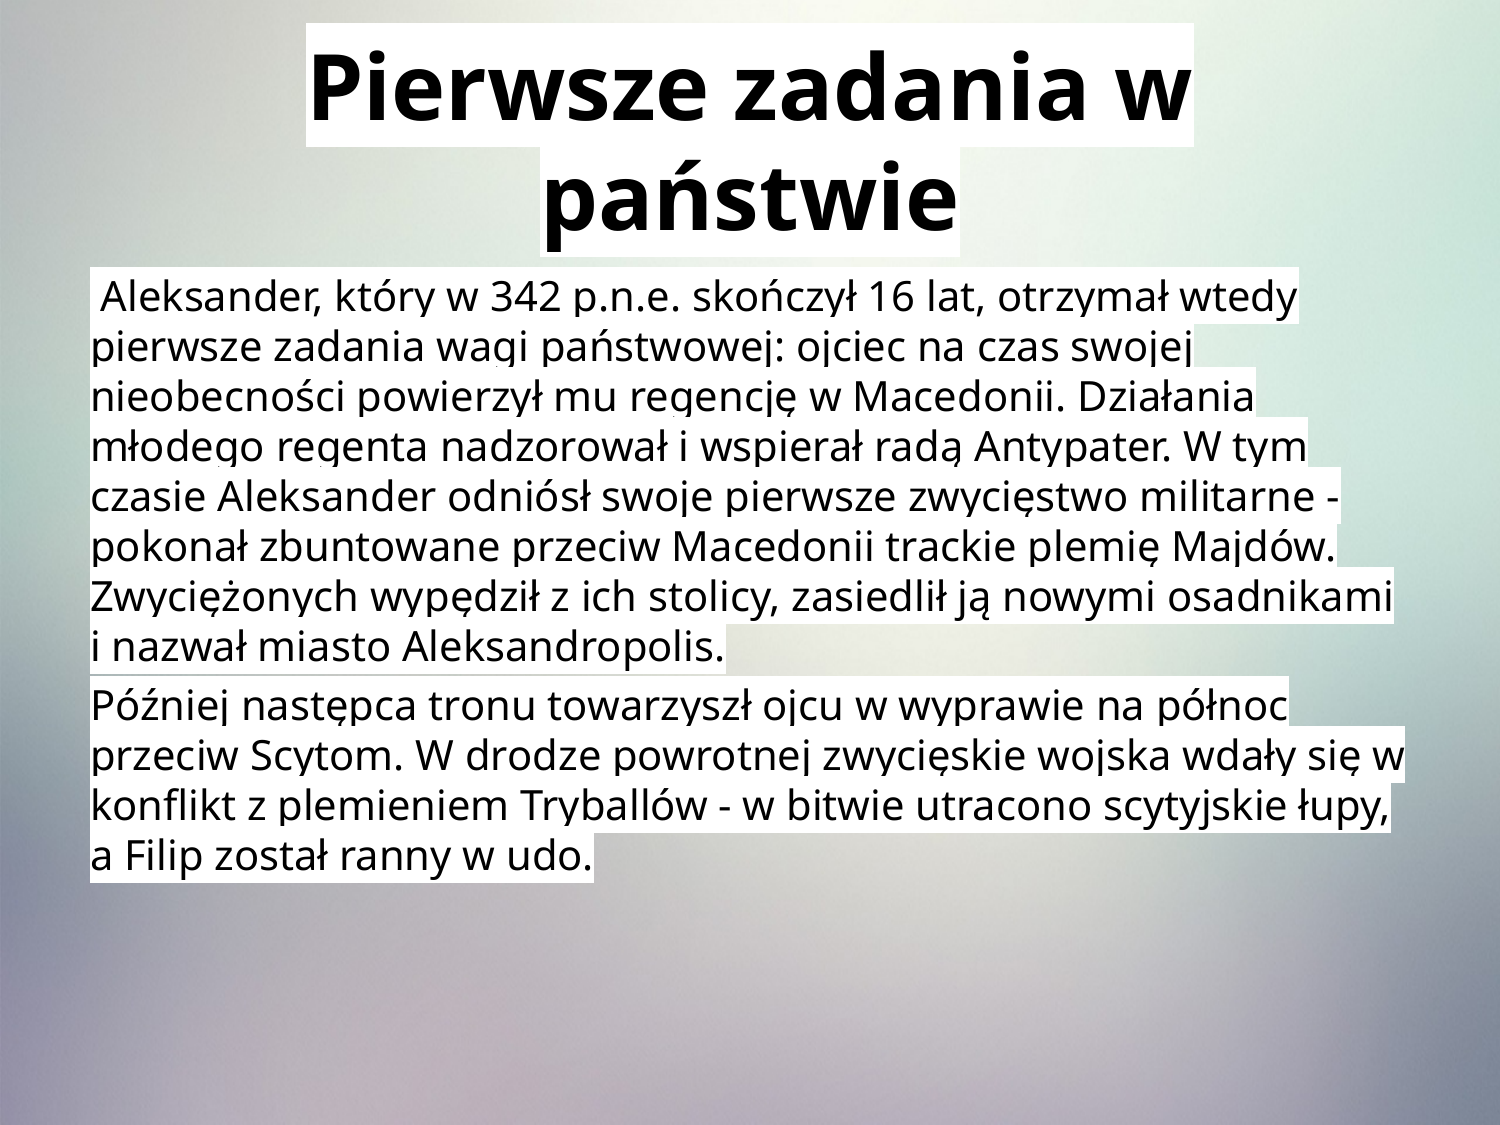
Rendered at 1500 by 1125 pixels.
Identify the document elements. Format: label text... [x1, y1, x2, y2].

picture [0, 0, 1500, 1125]
title Pierwsze zadania w państwie [75, 45, 1425, 233]
list Aleksander, który w 342 p.n.e. skończył 16 lat, otrzymał wtedy pierwsze zadania wagi państwowej: ojciec na czas swojej nieobecności powierzył mu regencję w Macedonii. Działania młodego regenta nadzorował i wspierał radą Antypater. W tym czasie Aleksander odniósł swoje pierwsze zwycięstwo militarne - pokonał zbuntowane przeciw Macedonii trackie plemię Majdów. Zwyciężonych wypędził z ich stolicy, zasiedlił ją nowymi osadnikami i nazwał miasto Aleksandropolis. Później następca tronu towarzyszł ojcu w wyprawie na północ przeciw Scytom. W drodze powrotnej zwycięskie wojska wdały się w konflikt z plemieniem Tryballów - w bitwie utracono scytyjskie łupy, a Filip został ranny w udo. [75, 262, 1425, 1005]
